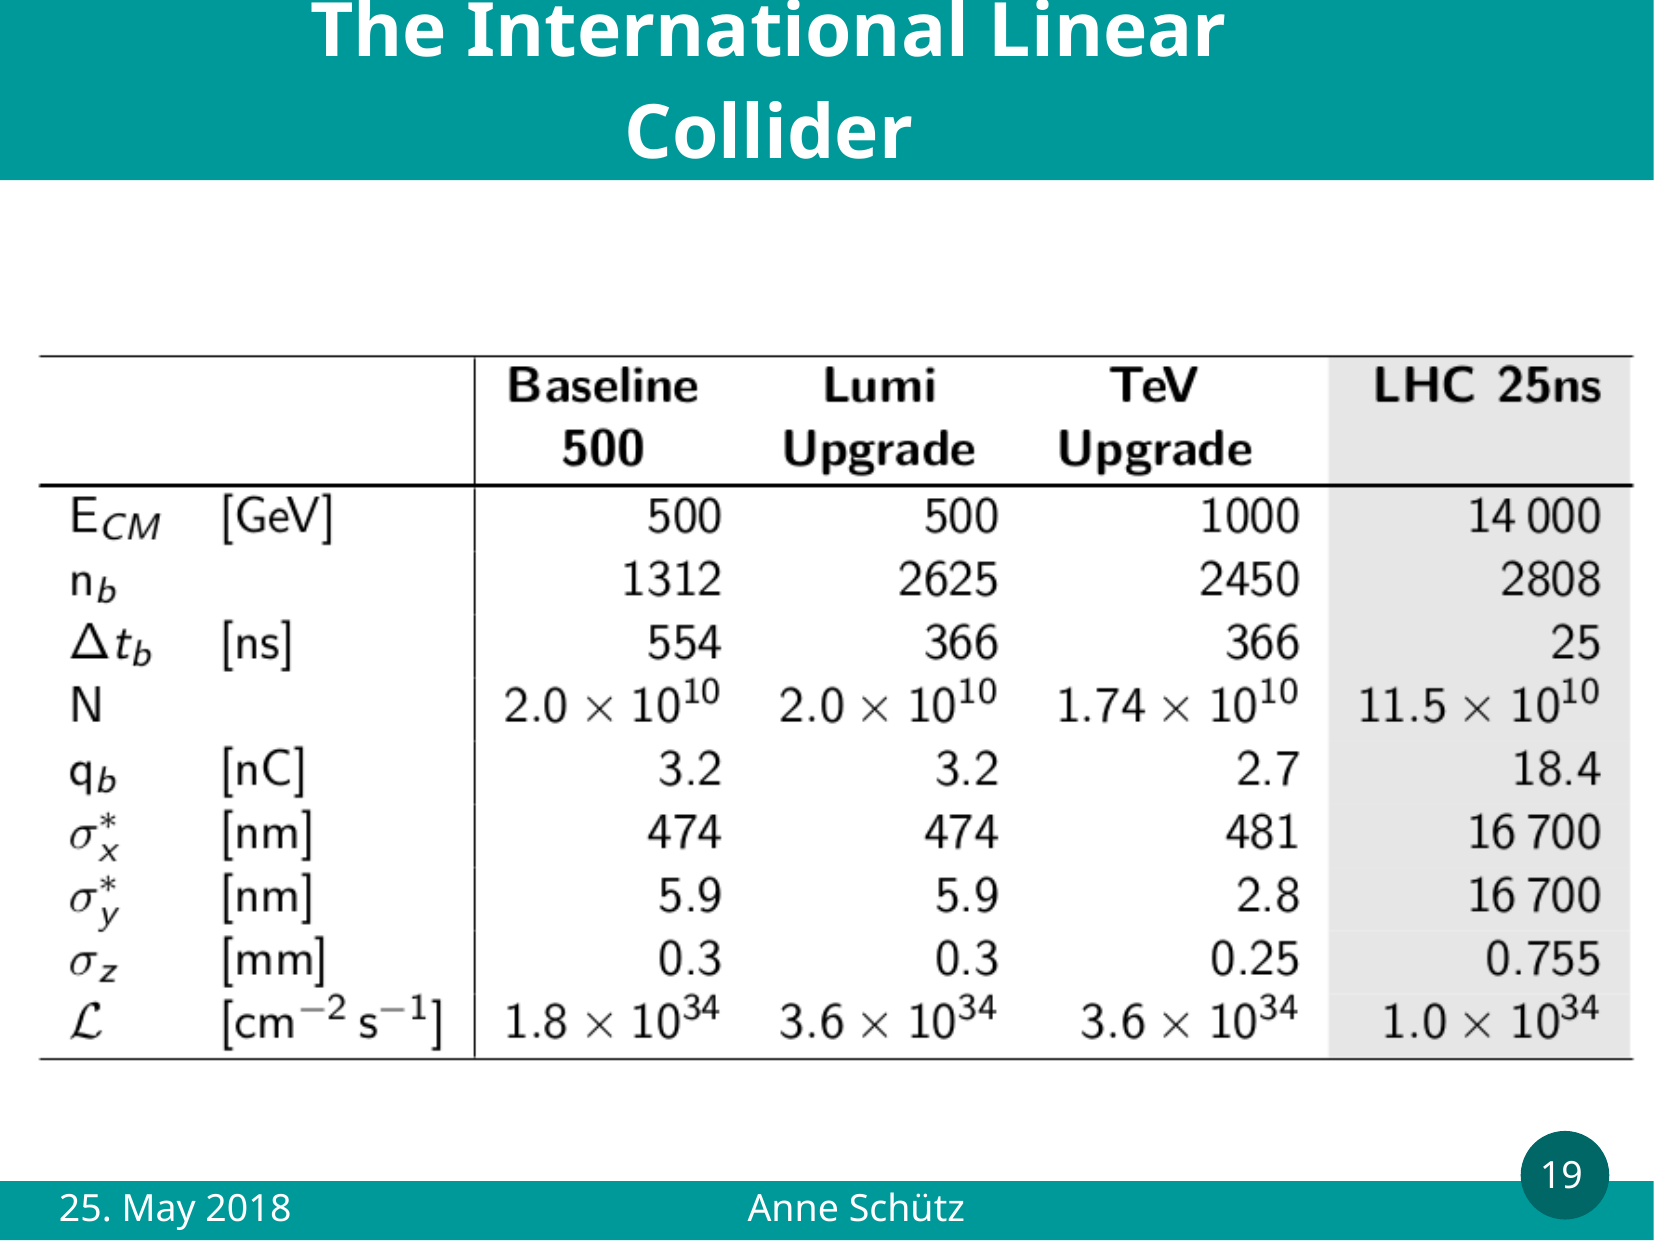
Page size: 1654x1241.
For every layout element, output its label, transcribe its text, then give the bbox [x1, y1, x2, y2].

picture [22, 345, 1640, 1066]
title The International Linear Collider In comparison to LHC [310, 0, 1344, 292]
